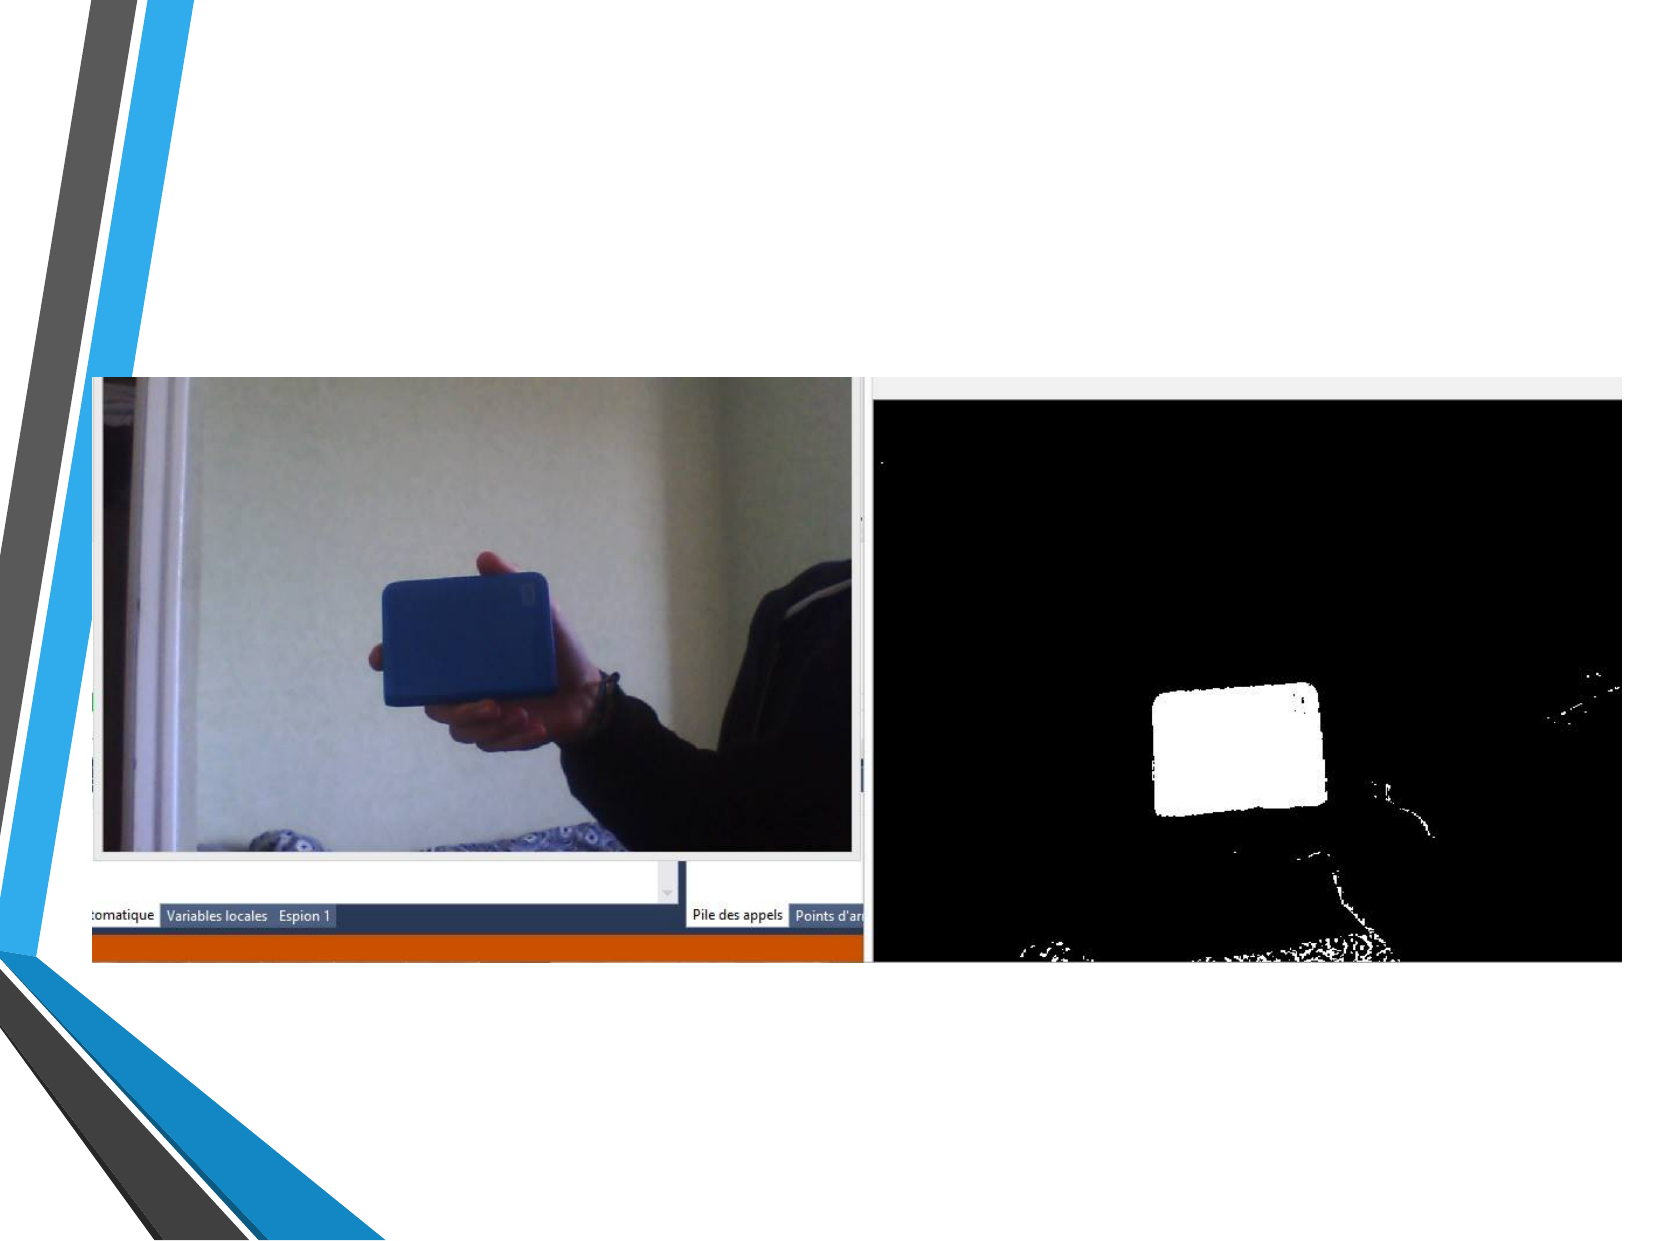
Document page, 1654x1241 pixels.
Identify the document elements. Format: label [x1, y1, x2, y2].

picture [92, 377, 1622, 963]
